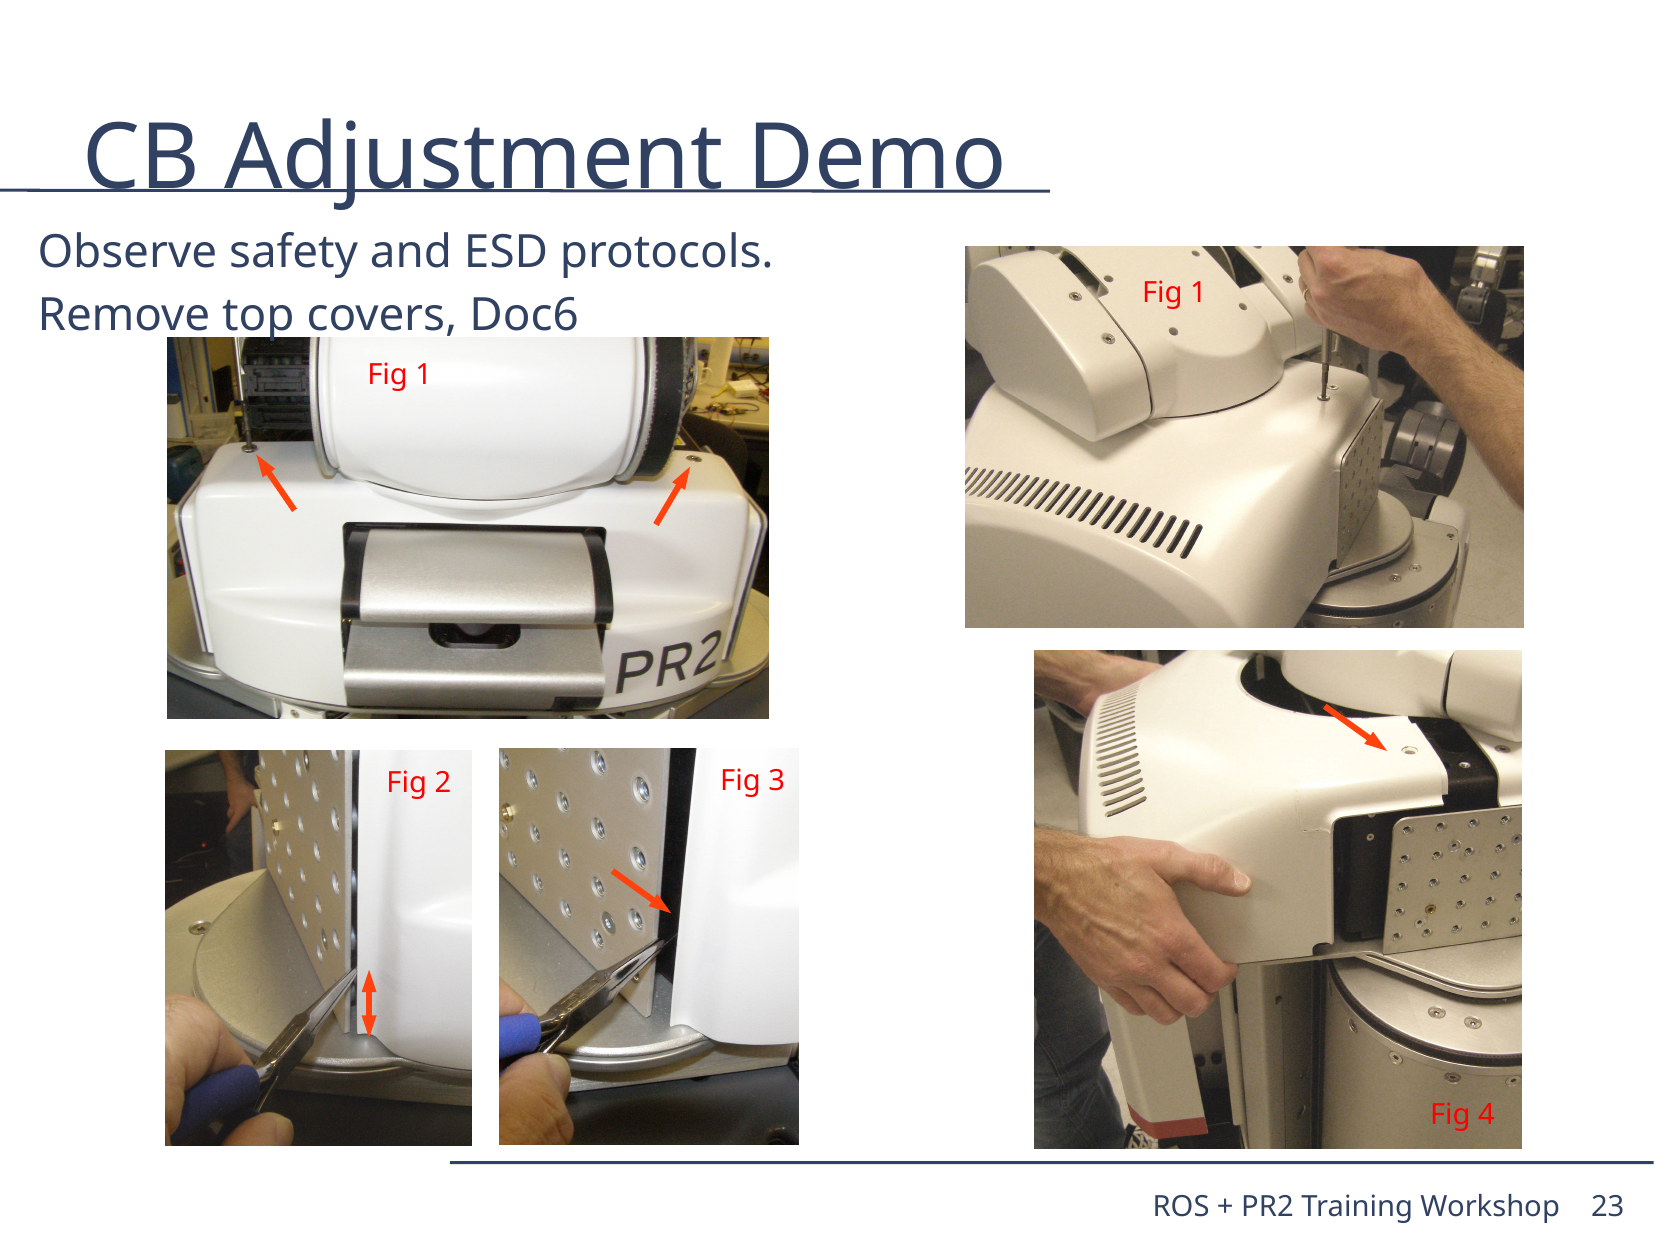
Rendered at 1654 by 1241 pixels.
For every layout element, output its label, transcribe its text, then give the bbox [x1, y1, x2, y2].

list Observe safety and ESD protocols. Remove top covers, Doc6 [37, 218, 1571, 1156]
title CB Adjustment Demo [82, 56, 1571, 218]
